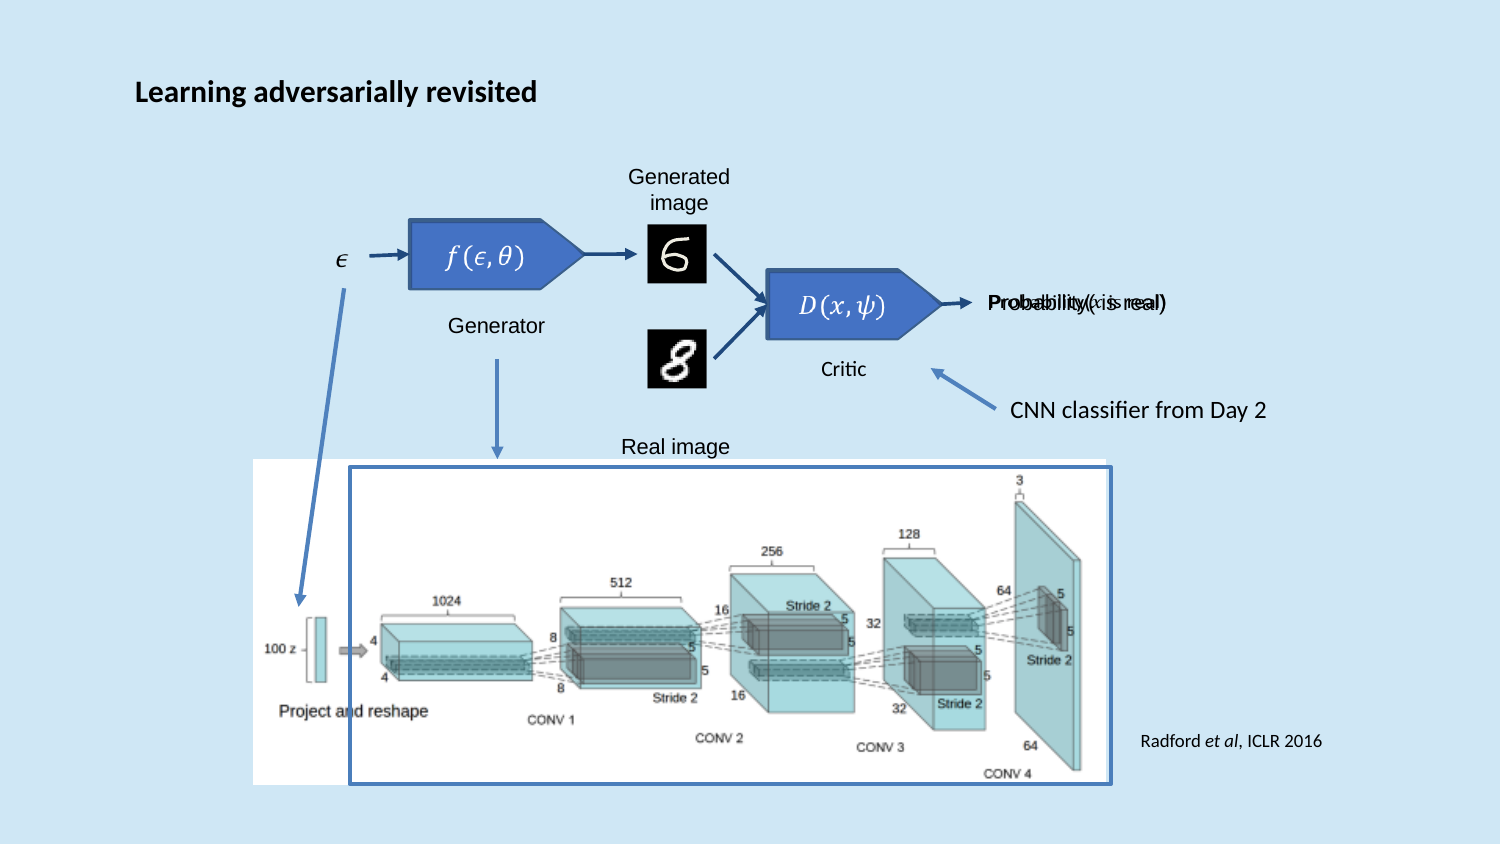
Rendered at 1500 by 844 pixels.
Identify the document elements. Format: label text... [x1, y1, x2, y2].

text_box [972, 281, 1188, 324]
text_box [649, 231, 703, 277]
picture [637, 223, 715, 293]
text_box [318, 231, 370, 281]
picture [352, 469, 1106, 782]
text_box CNN classifier from Day 2 [995, 386, 1320, 432]
text_box [409, 220, 583, 289]
text_box Real image [579, 425, 772, 459]
text_box Radford et al, ICLR 2016 [1125, 720, 1338, 759]
picture [253, 459, 1106, 785]
text_box Learning adversarially revisited [120, 63, 1364, 536]
text_box [767, 270, 940, 339]
picture [637, 320, 715, 398]
text_box Generated image [583, 155, 776, 223]
text_box Generator [409, 304, 584, 346]
text_box Critic [757, 347, 931, 389]
